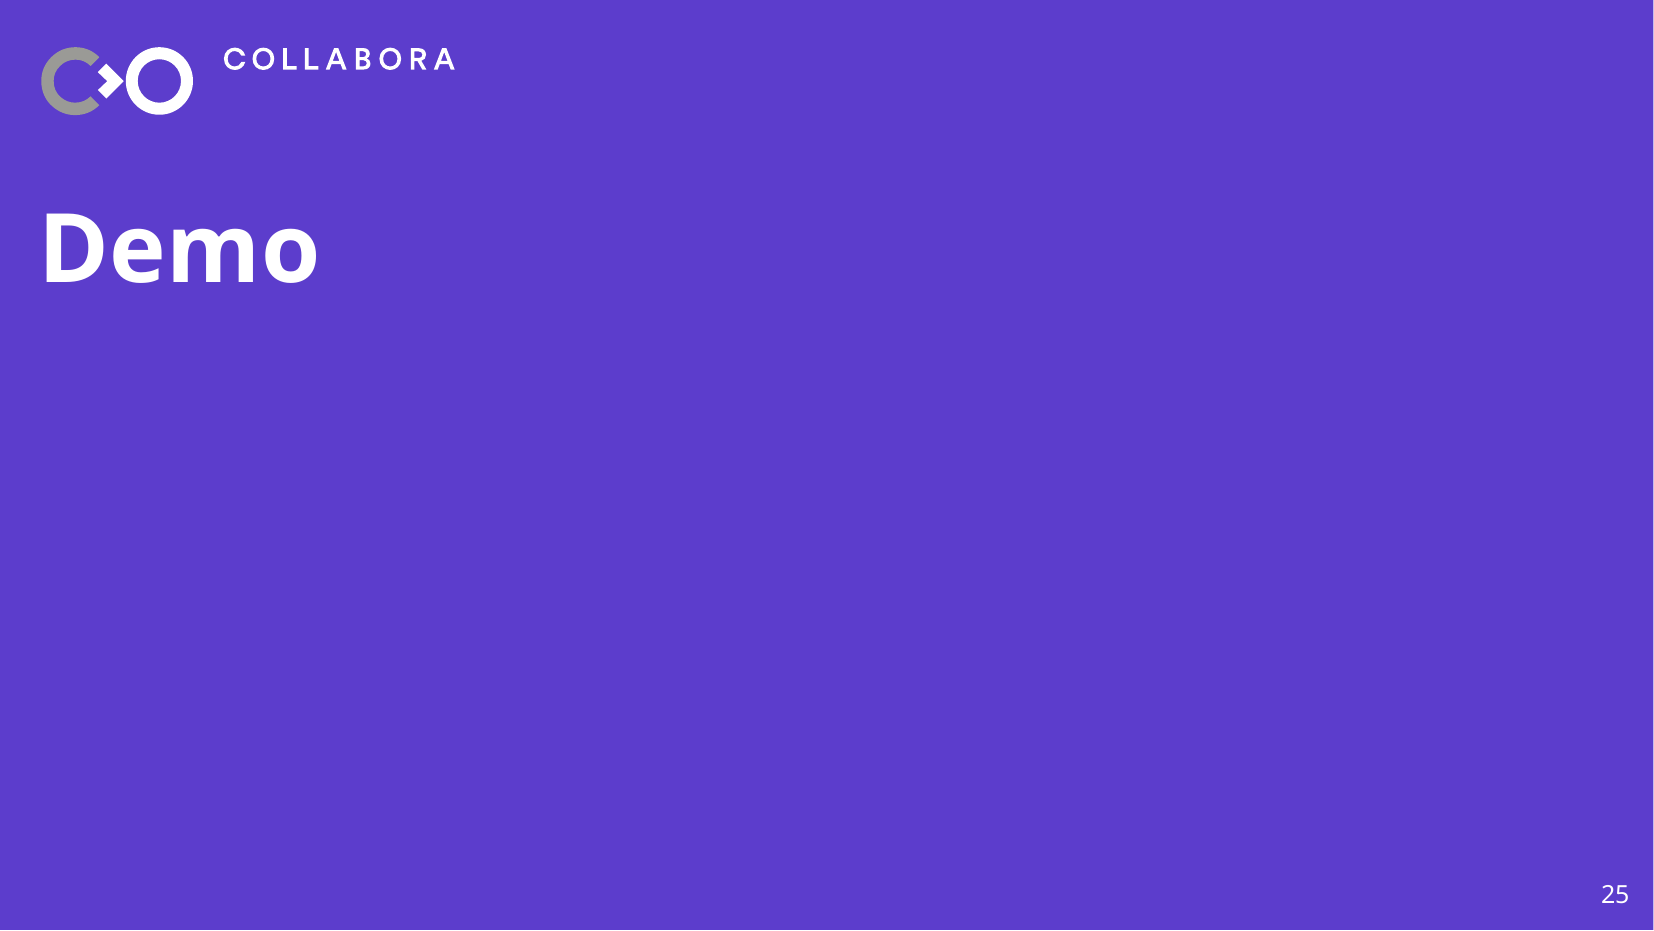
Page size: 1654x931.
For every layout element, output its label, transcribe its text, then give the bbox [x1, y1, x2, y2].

title Demo [38, 186, 1615, 243]
